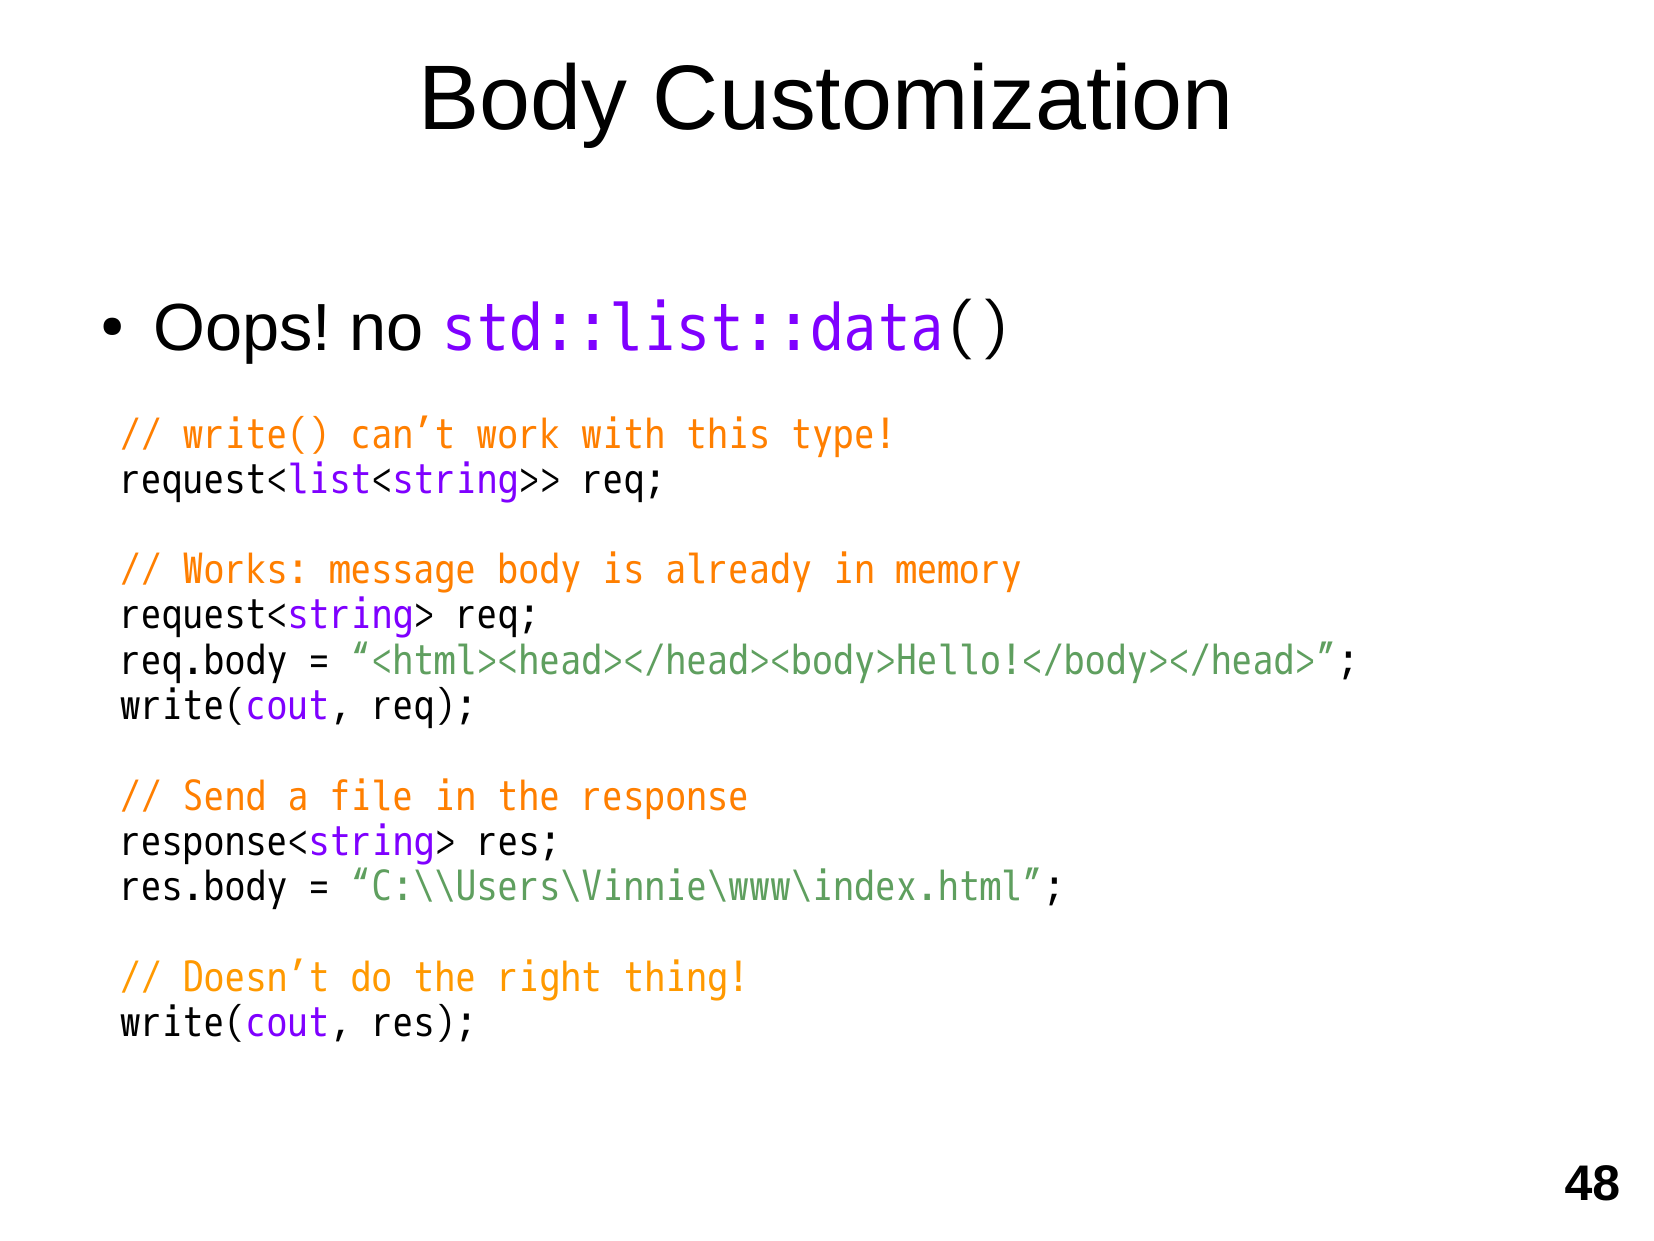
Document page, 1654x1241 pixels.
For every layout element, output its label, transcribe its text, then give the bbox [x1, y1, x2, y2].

title Body Customization [82, 15, 1571, 181]
list Oops! no std::list::data() [82, 290, 1571, 391]
text_box // write() can’t work with this type! request<list<string>> req; // Works: message body is already in memory request<string> req; req.body = “<html><head></head><body>Hello!</body></head>”; write(cout, req); // Send a file in the response response<string> res; res.body = “C:\\Users\Vinnie\www\index.html”; // Doesn’t do the right thing! write(cout, res); [104, 405, 1575, 1107]
